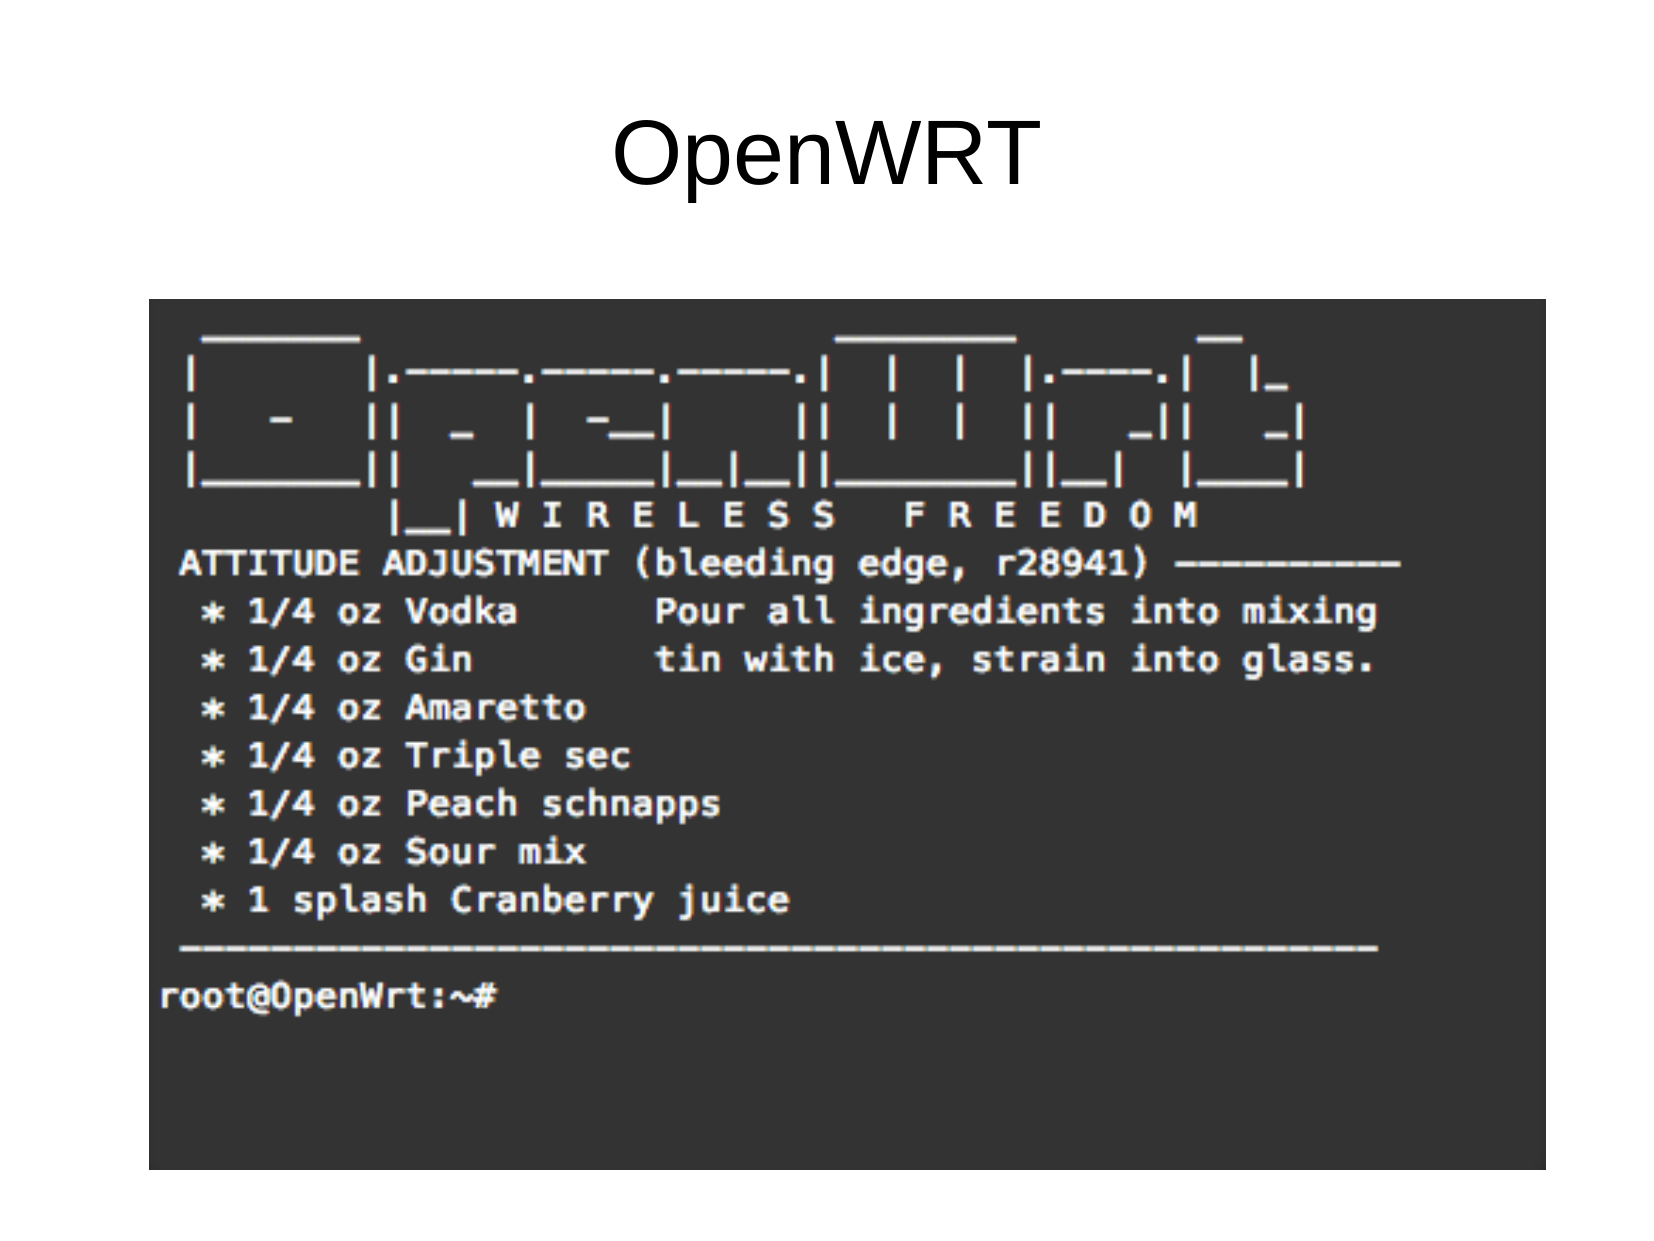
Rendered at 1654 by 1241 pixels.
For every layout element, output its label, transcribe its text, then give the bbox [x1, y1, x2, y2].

title OpenWRT [82, 49, 1571, 257]
picture [149, 299, 1546, 1171]
